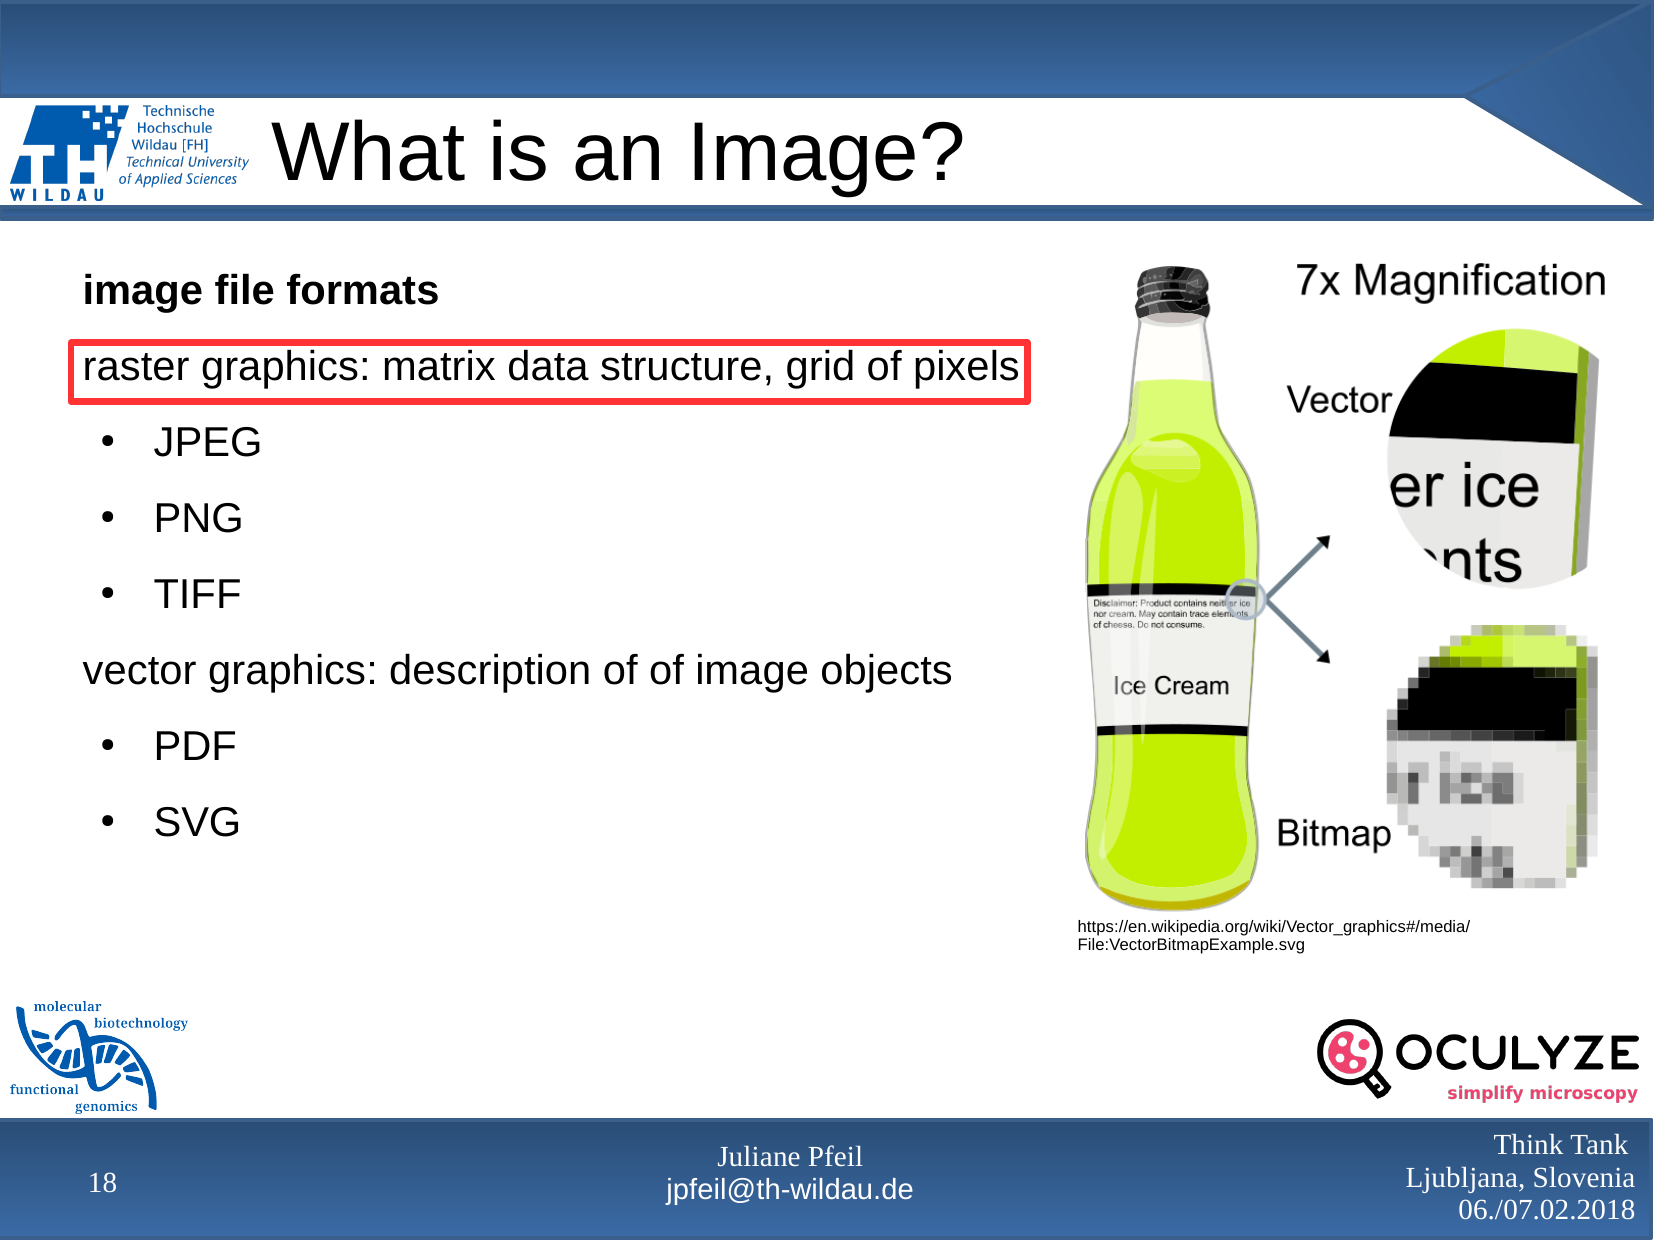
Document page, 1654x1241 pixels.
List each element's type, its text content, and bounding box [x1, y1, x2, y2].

title What is an Image? [271, 95, 1466, 207]
picture [10, 1001, 188, 1114]
text_box https://en.wikipedia.org/wiki/Vector_graphics#/media/File:VectorBitmapExample.svg [1062, 909, 1619, 967]
picture [10, 105, 249, 201]
picture [1315, 1017, 1642, 1108]
picture [1085, 263, 1607, 909]
text_box [70, 342, 1028, 402]
list image file formats raster graphics: matrix data structure, grid of pixels JPEG PNG TIFF vector graphics: description of of image objects PDF SVG [82, 266, 1571, 986]
